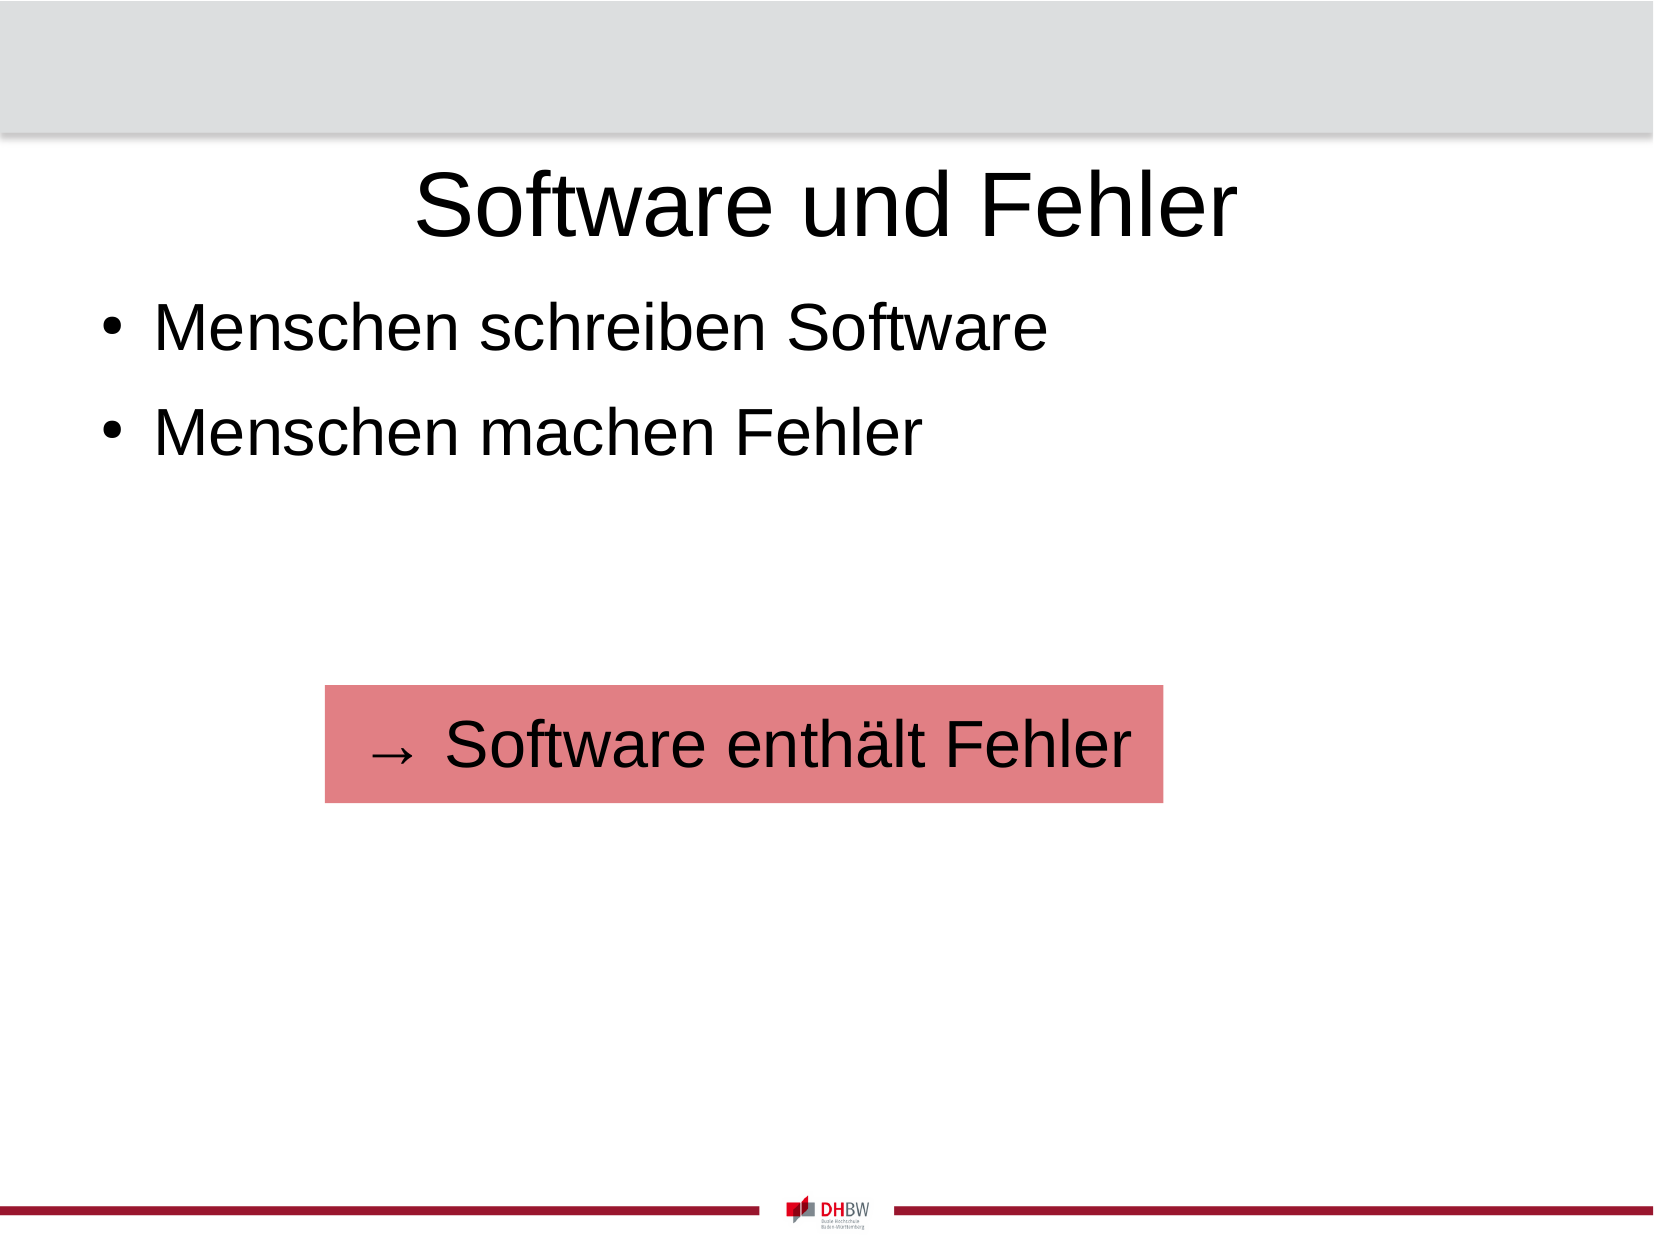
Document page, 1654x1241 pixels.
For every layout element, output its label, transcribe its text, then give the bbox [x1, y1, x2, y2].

list Menschen schreiben Software Menschen machen Fehler → Software enthält Fehler [82, 290, 1571, 1010]
picture [0, 1, 1654, 1237]
title Software und Fehler [82, 147, 1571, 257]
